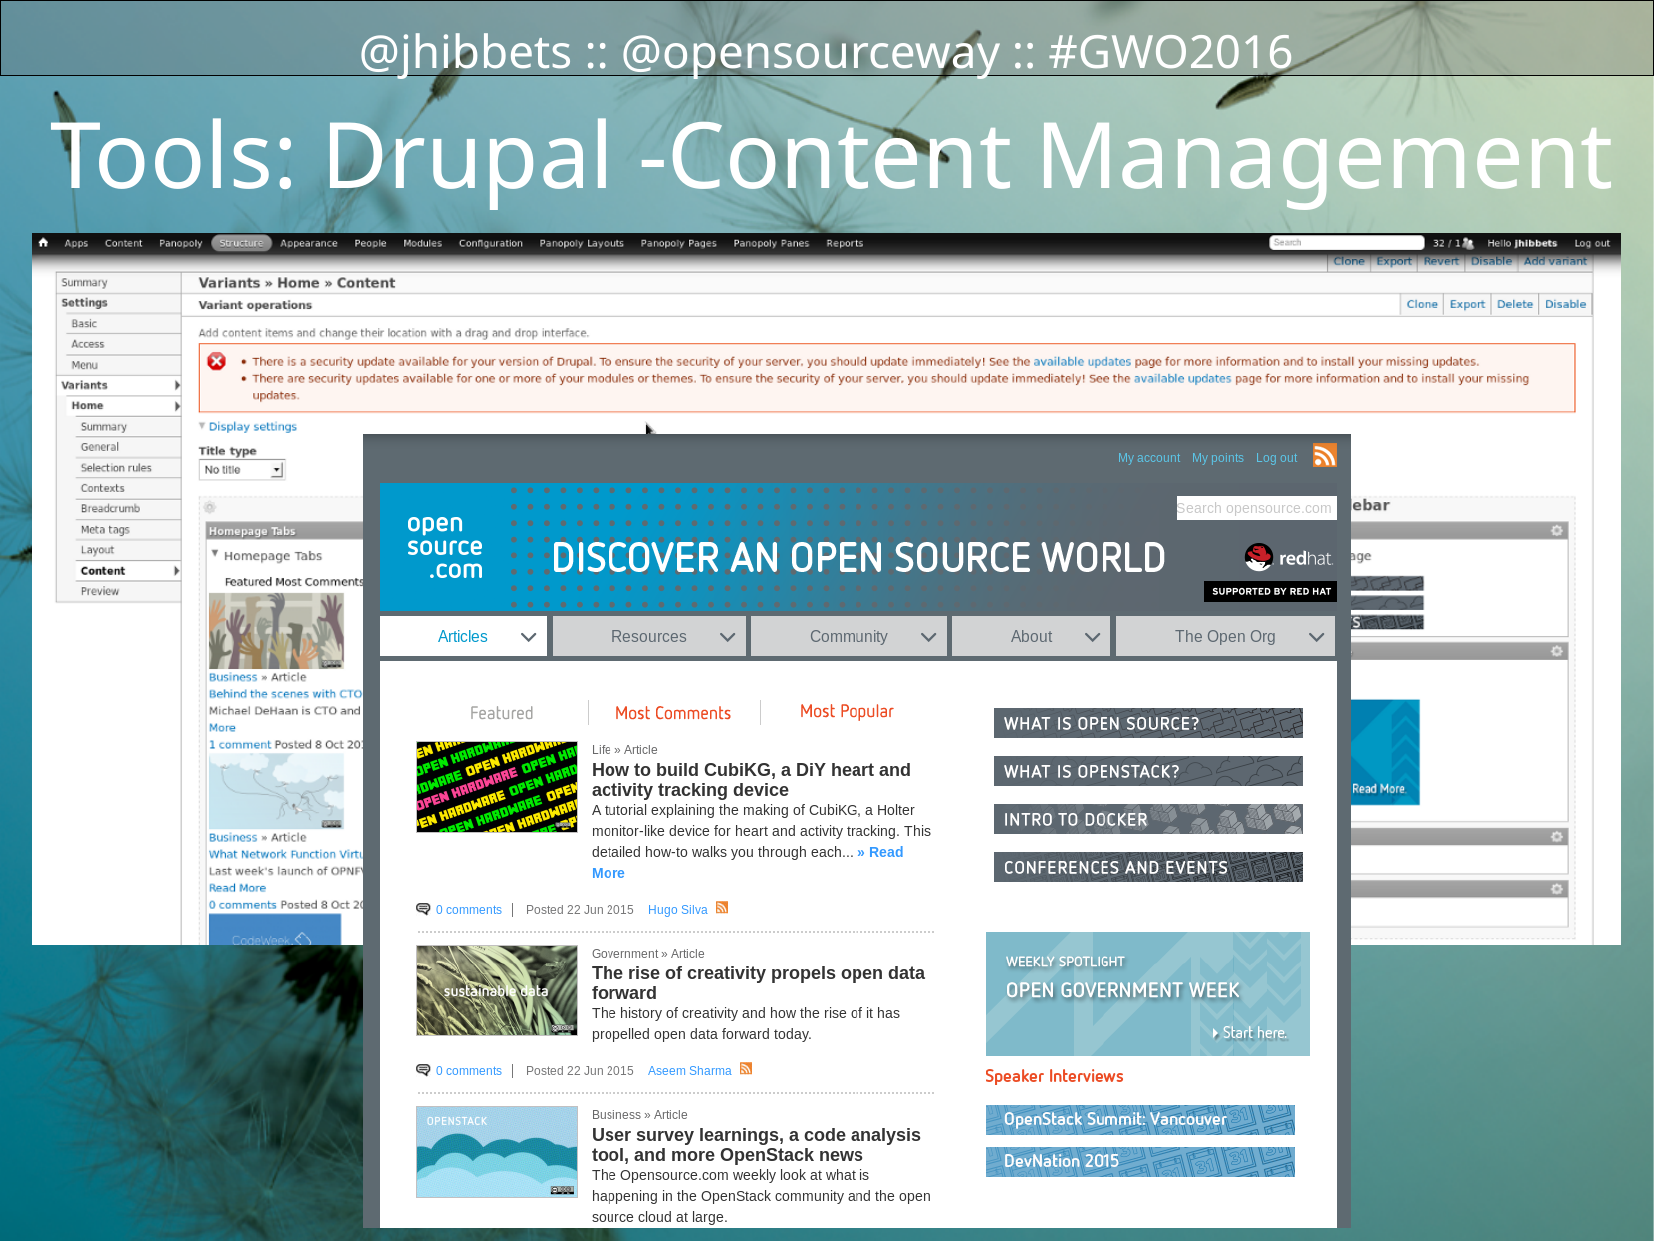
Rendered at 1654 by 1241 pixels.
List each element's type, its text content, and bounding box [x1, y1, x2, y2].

title Tools: Drupal -Content Management [30, 49, 1636, 257]
picture [0, 76, 1654, 1241]
